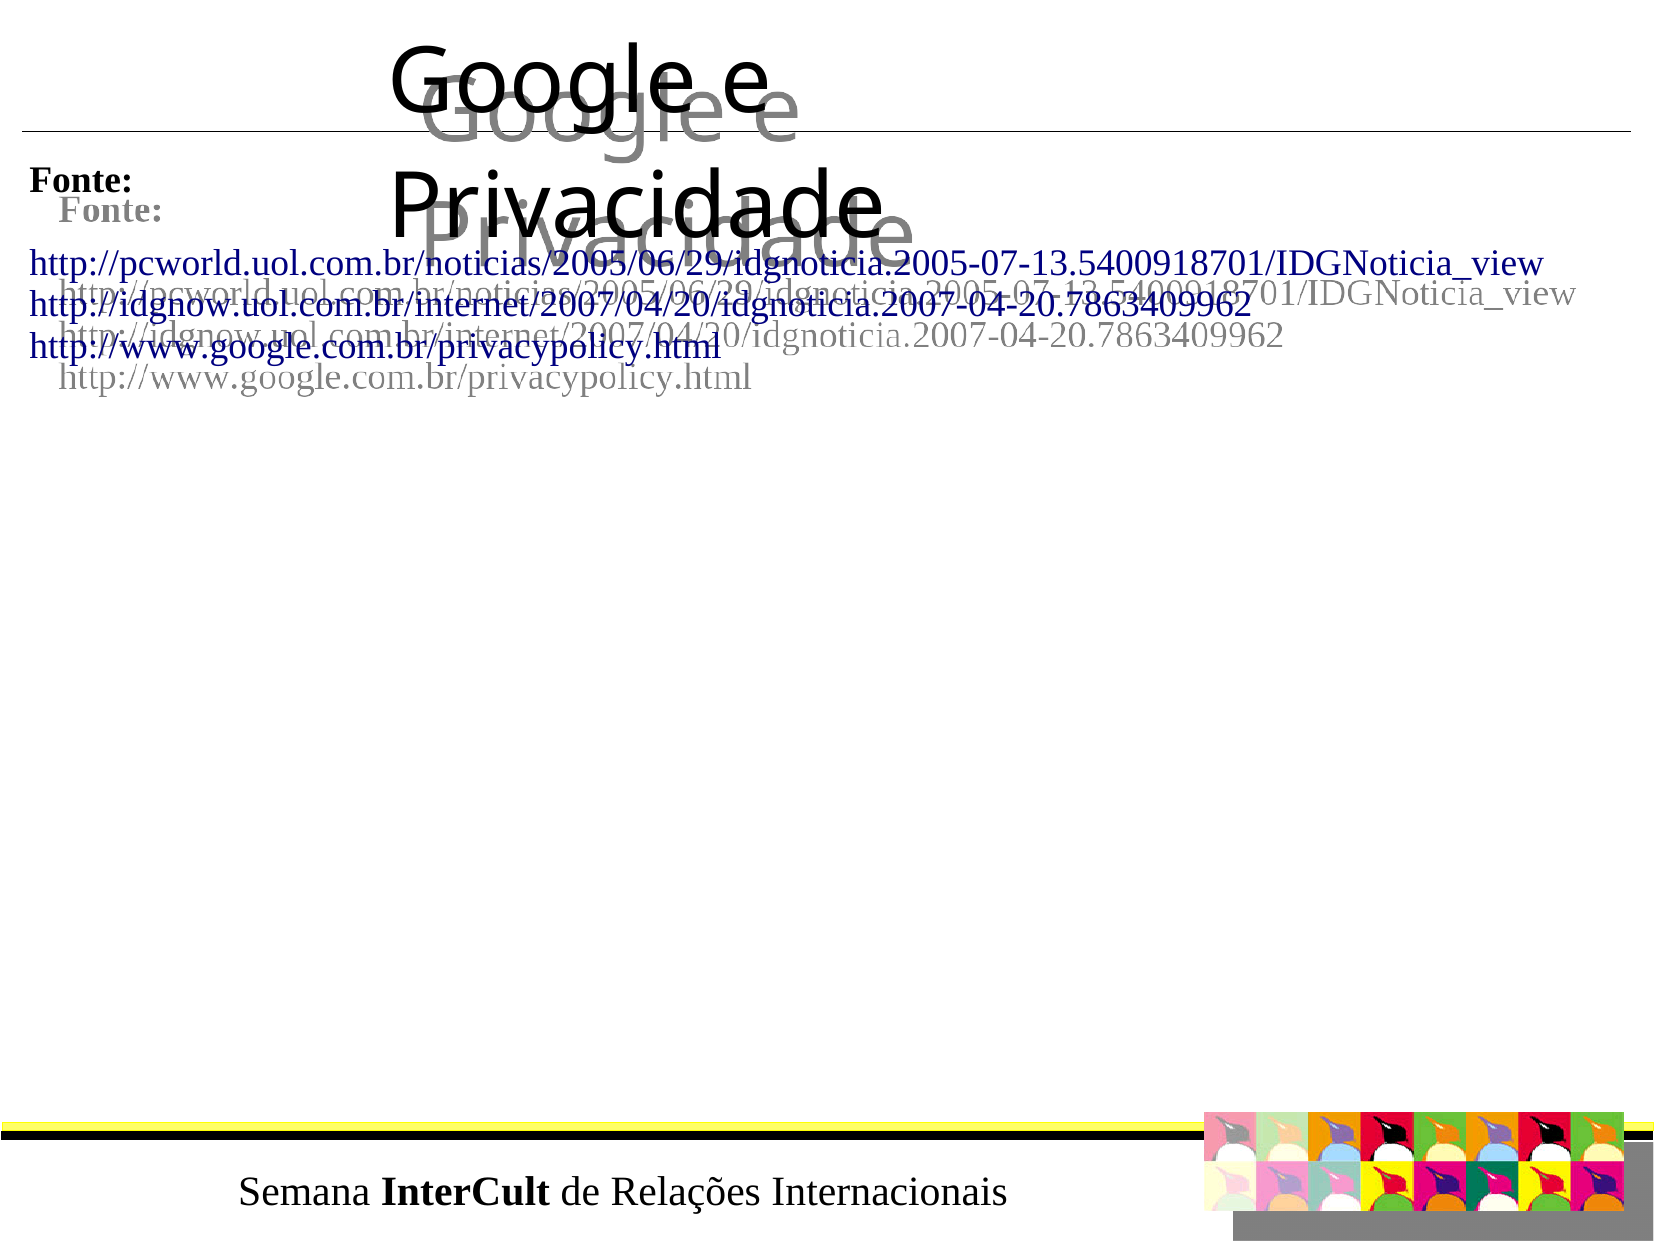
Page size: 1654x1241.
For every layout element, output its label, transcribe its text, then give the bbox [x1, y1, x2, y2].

text_box Semana InterCult de Relações Internacionais [238, 1168, 1009, 1217]
text_box Google e Privacidade [387, 14, 1230, 125]
text_box Fonte: http://pcworld.uol.com.br/noticias/2005/06/29/idgnoticia.2005-07-13.5400918701/IDGNoticia_view http://idgnow.uol.com.br/internet/2007/04/20/idgnoticia.2007-04-20.7863409962 http://www.google.com.br/privacypolicy.html [29, 158, 1605, 413]
chart [1204, 1112, 1624, 1211]
text_box [1624, 1122, 1654, 1140]
text_box [1, 1122, 1204, 1140]
